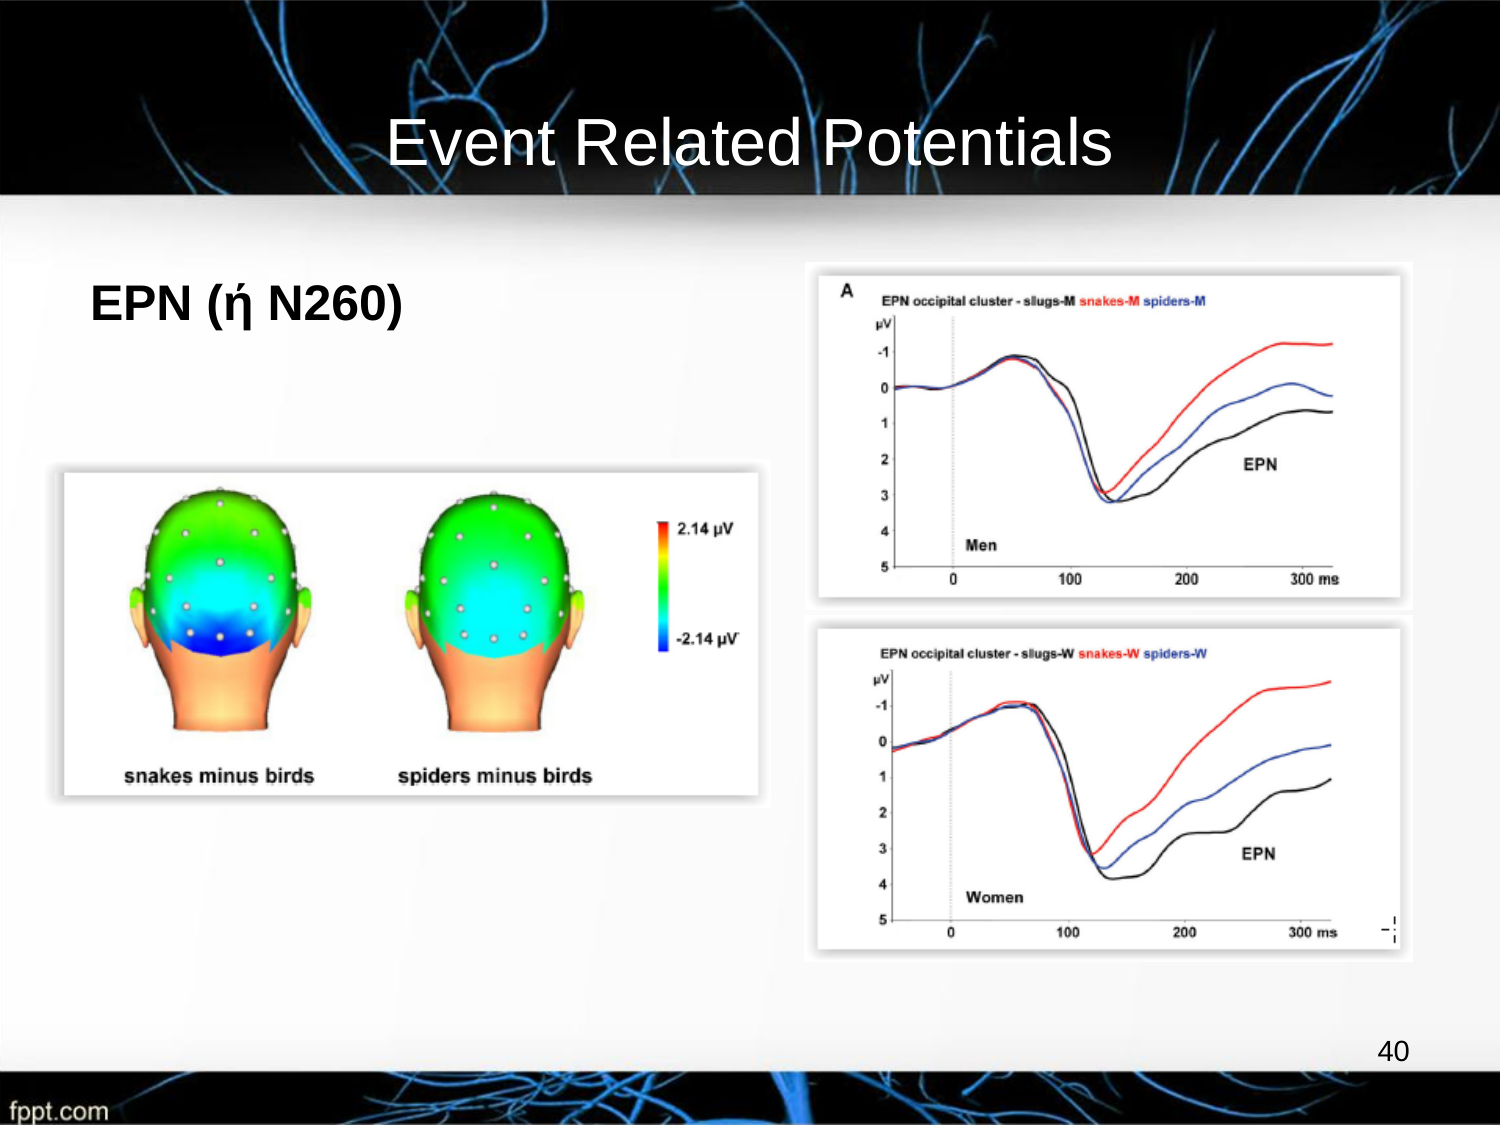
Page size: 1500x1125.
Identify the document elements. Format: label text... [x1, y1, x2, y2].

picture [0, 0, 1500, 1125]
title Event Related Potentials [75, 45, 1425, 233]
list EPN (ή N260) [75, 262, 1425, 1005]
